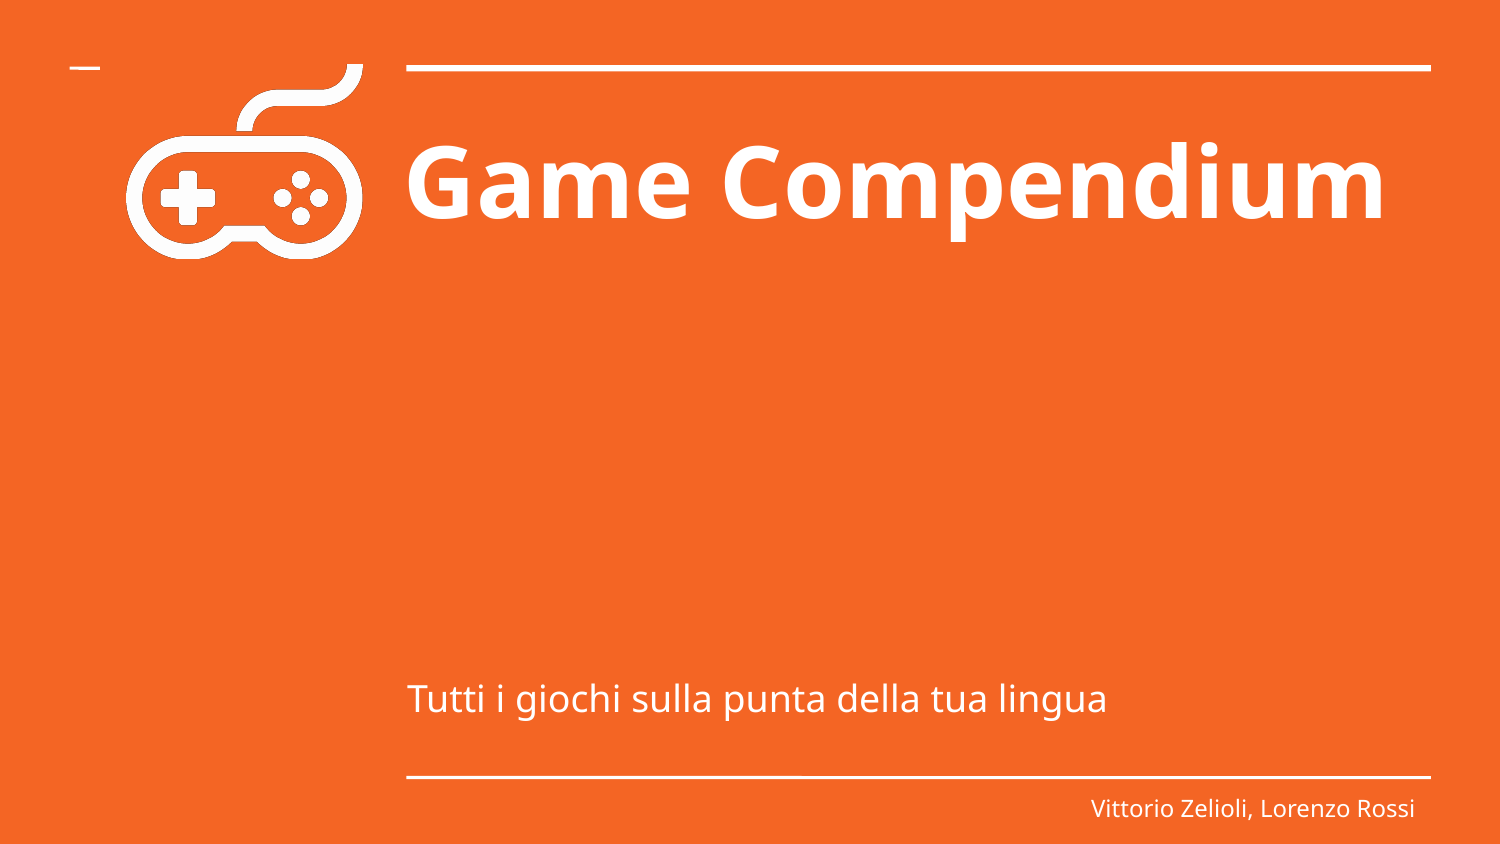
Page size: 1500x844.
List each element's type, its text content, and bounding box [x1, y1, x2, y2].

title Game Compendium [389, 103, 1428, 357]
subtitle Vittorio Zelioli, Lorenzo Rossi [392, 787, 1431, 838]
picture [126, 64, 363, 259]
subtitle Tutti i giochi sulla punta della tua lingua [392, 531, 1431, 735]
